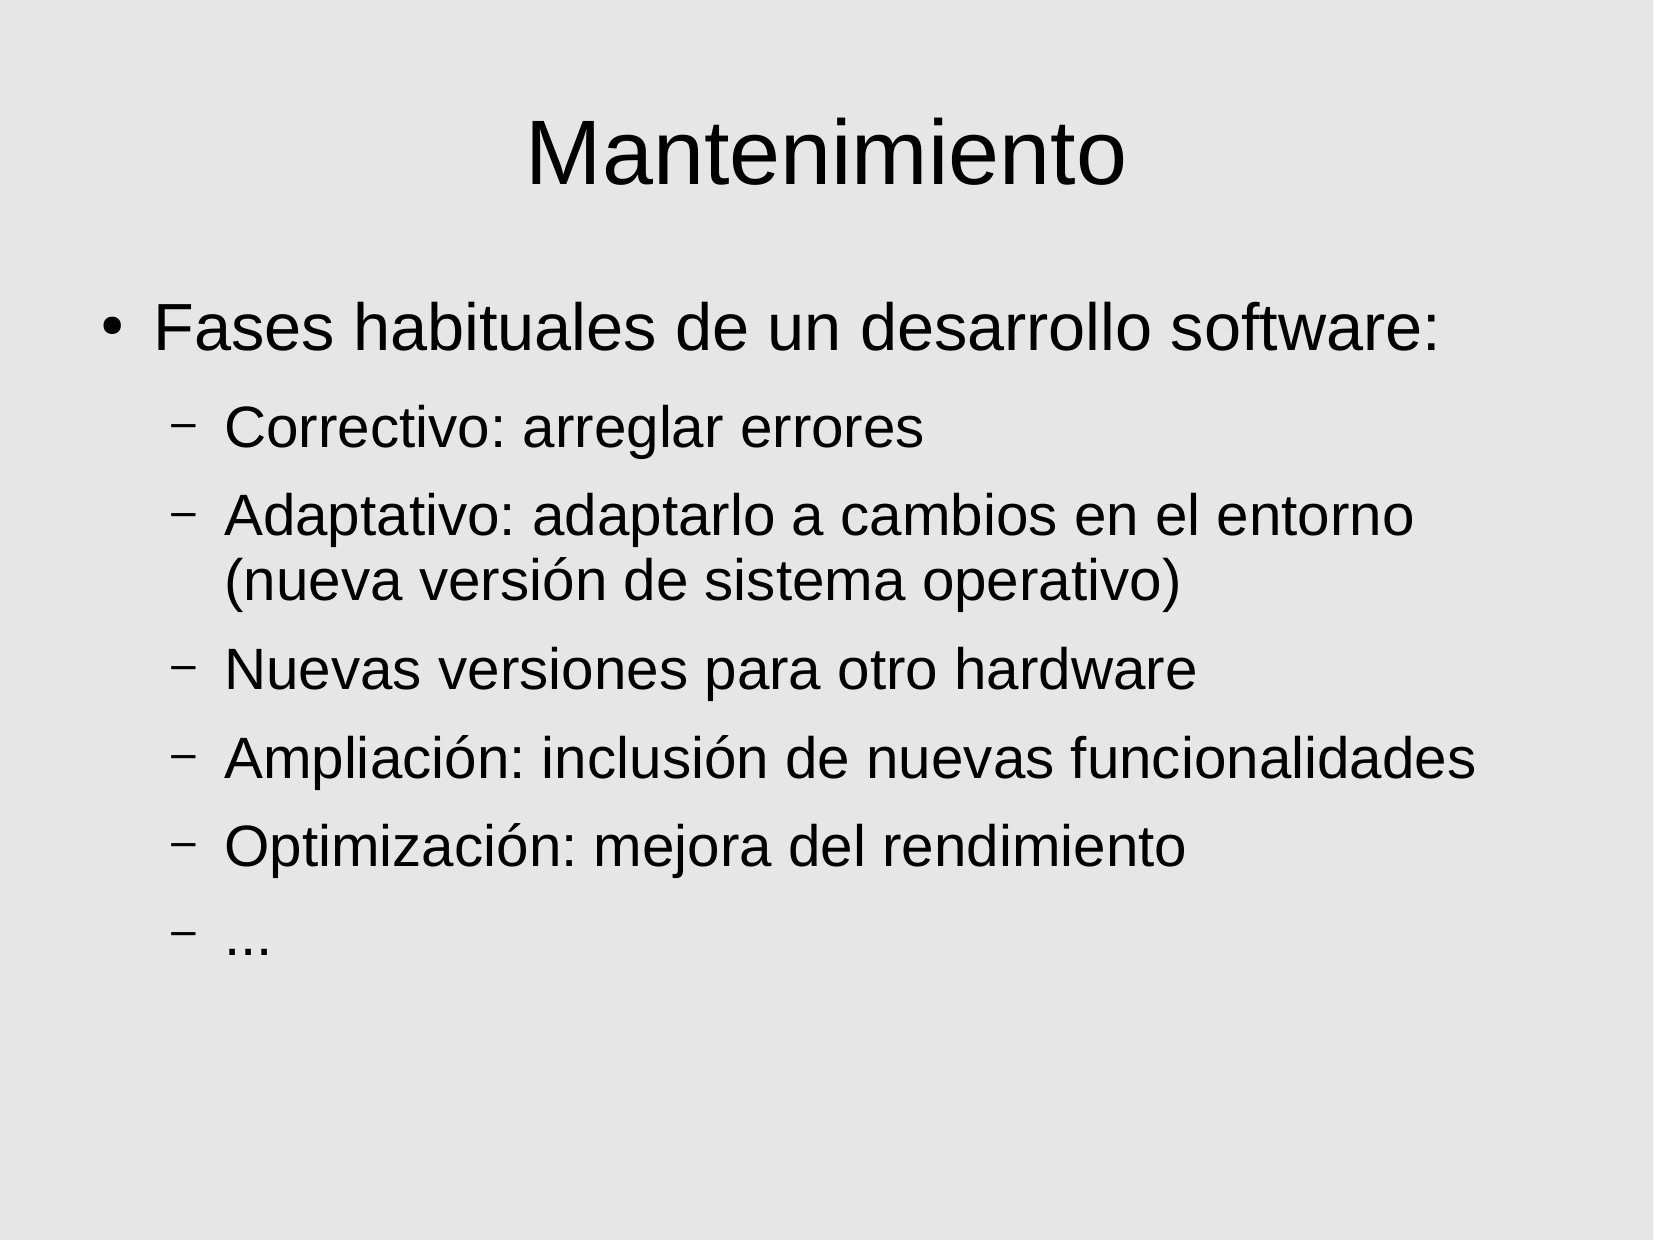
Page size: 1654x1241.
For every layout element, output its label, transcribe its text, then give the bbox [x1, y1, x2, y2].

list Fases habituales de un desarrollo software: Correctivo: arreglar errores Adaptativo: adaptarlo a cambios en el entorno (nueva versión de sistema operativo) Nuevas versiones para otro hardware Ampliación: inclusión de nuevas funcionalidades Optimización: mejora del rendimiento ... [82, 290, 1571, 1010]
title Mantenimiento [82, 49, 1571, 257]
